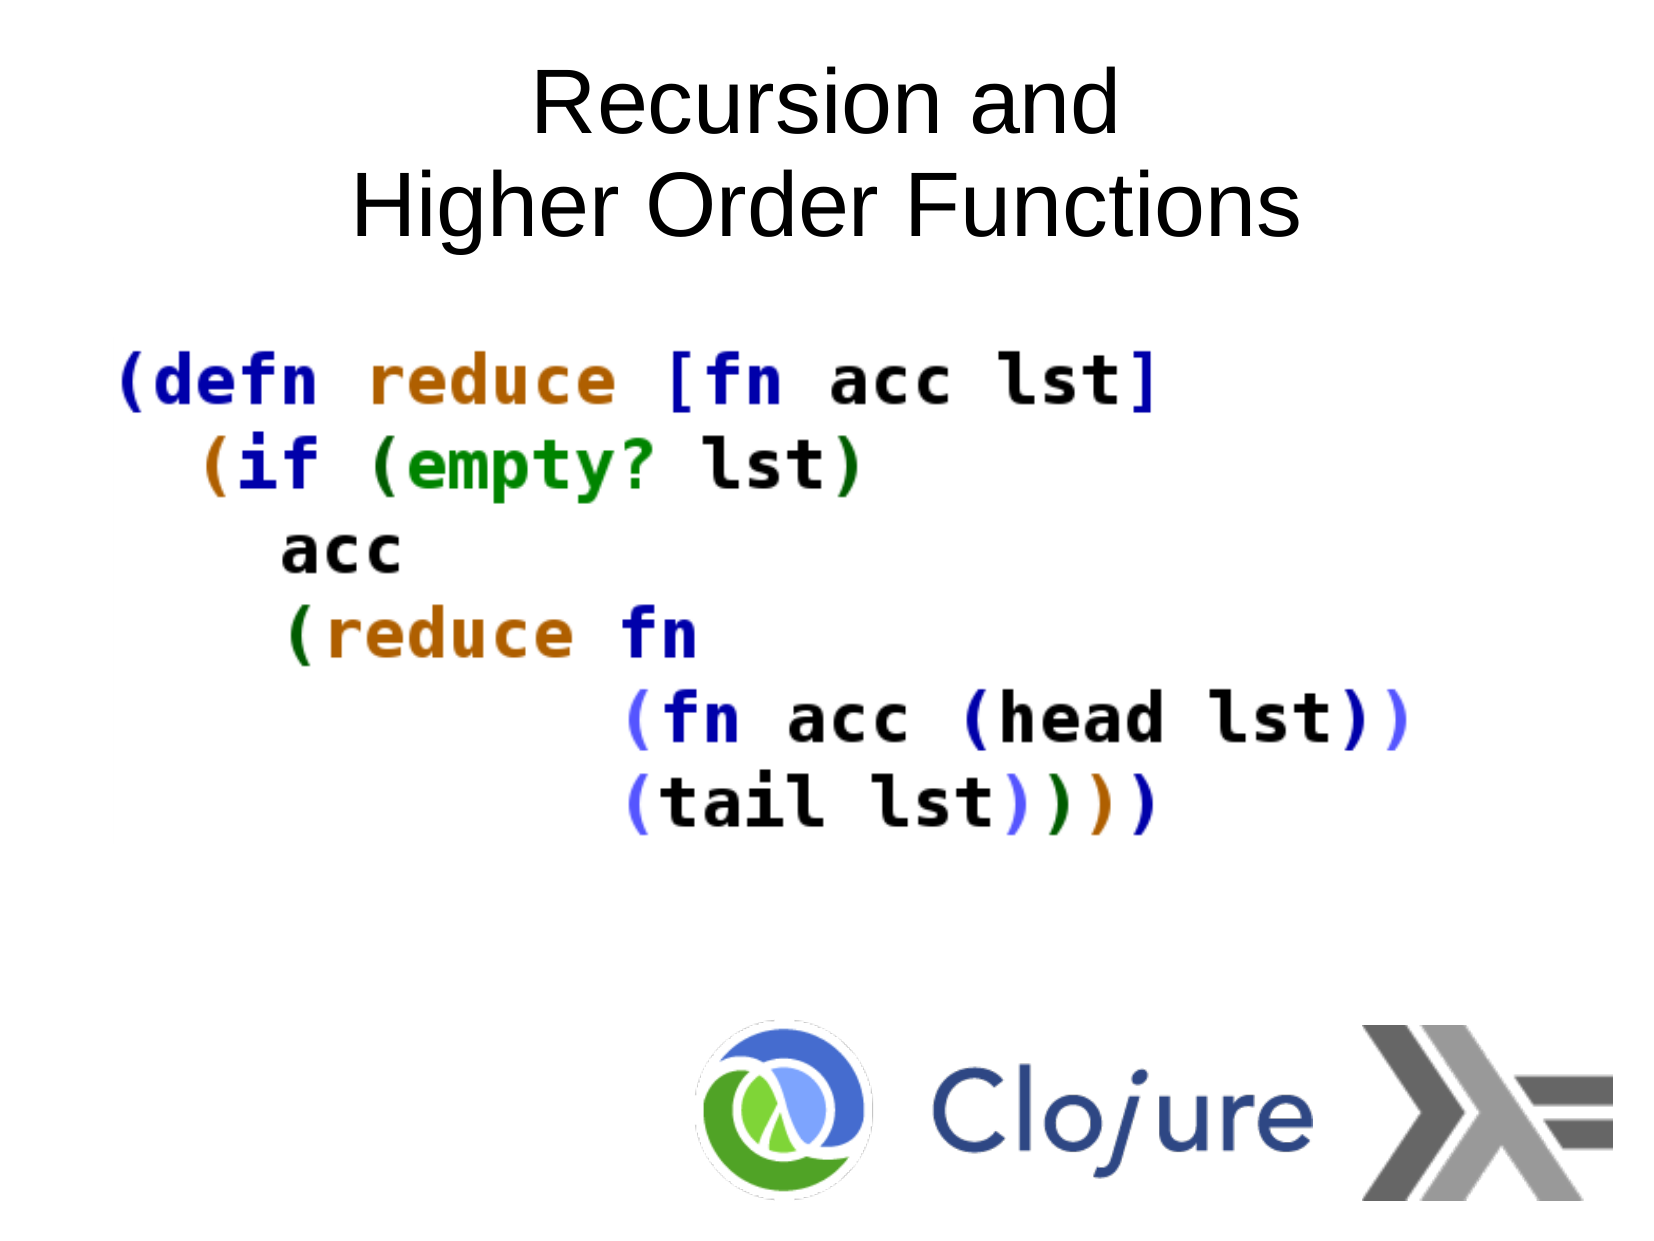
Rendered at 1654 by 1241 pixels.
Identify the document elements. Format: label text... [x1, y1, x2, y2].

picture [112, 337, 1413, 844]
title Recursion and Higher Order Functions [82, 50, 1571, 256]
picture [1362, 1025, 1613, 1201]
picture [693, 1018, 1313, 1201]
